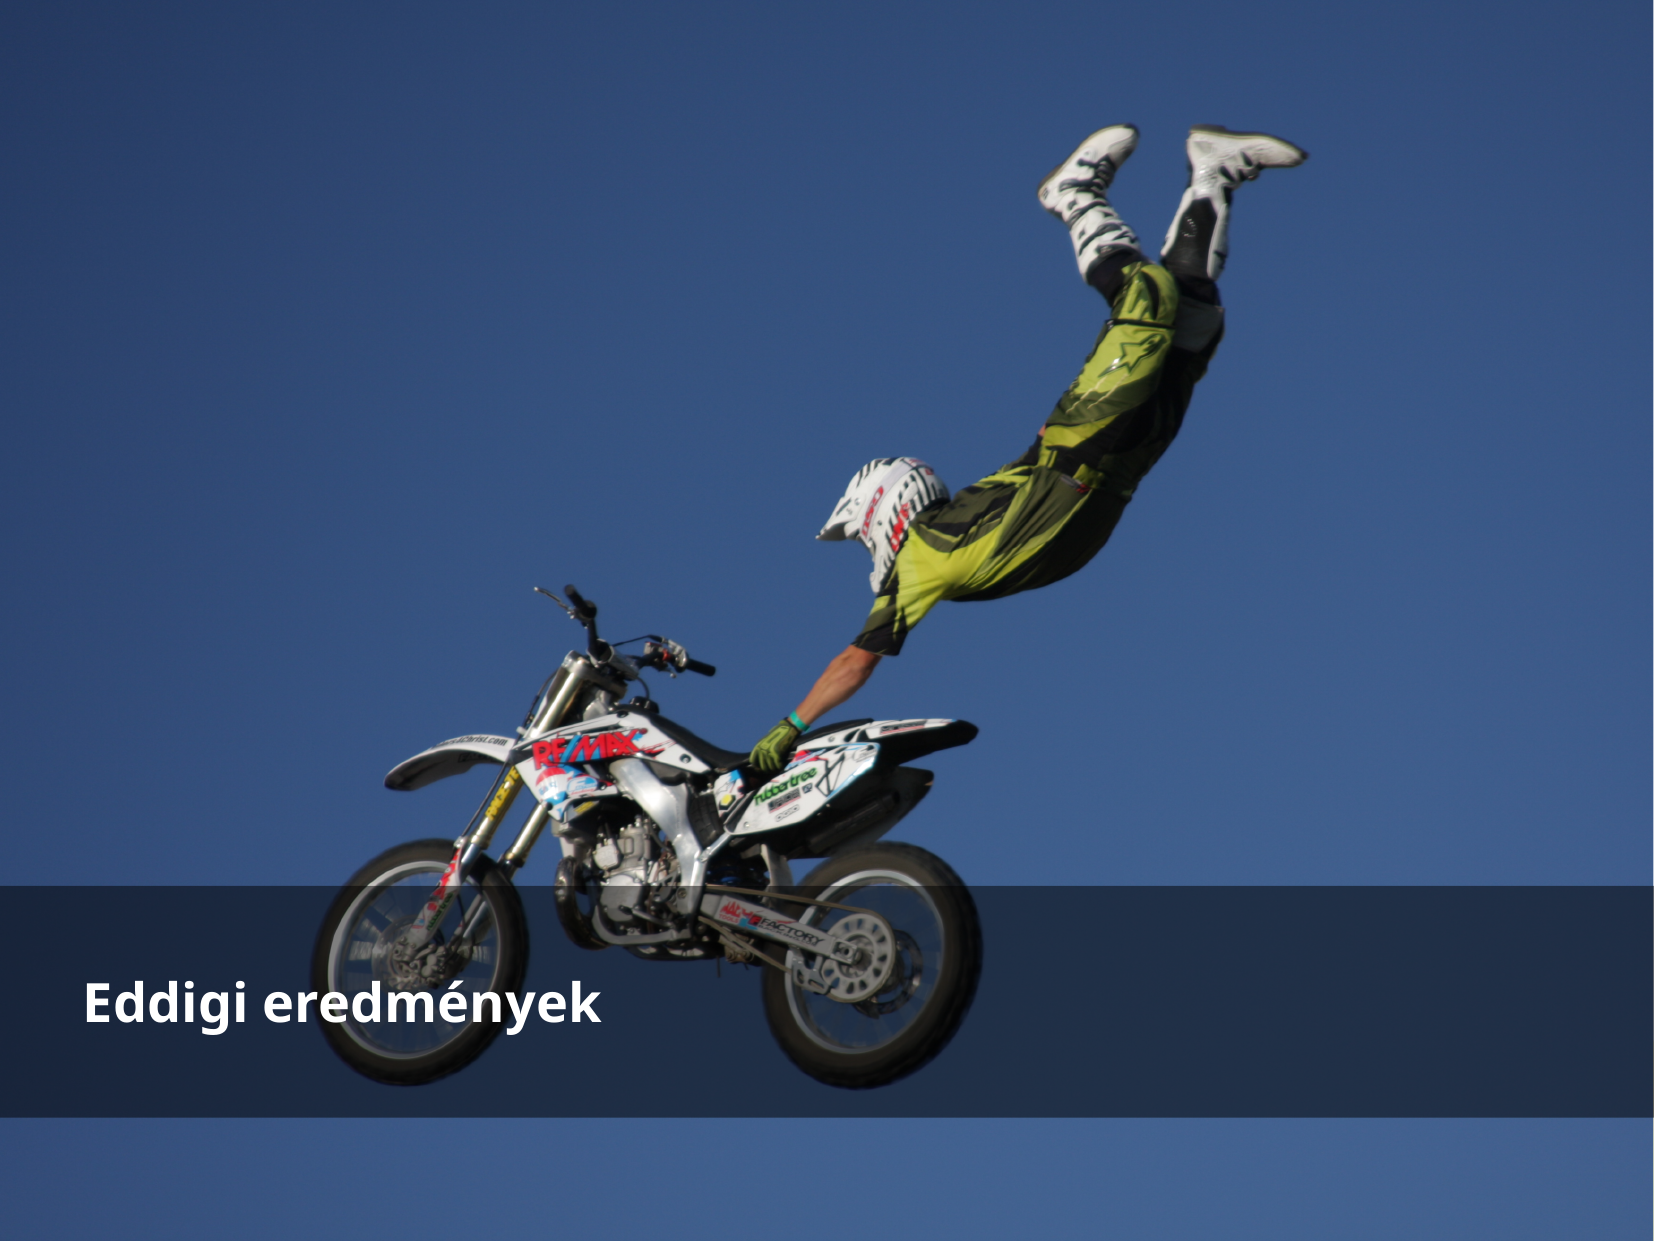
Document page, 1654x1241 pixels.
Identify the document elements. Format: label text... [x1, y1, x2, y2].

picture [0, 0, 1654, 885]
picture [0, 1118, 1654, 1241]
title Eddigi eredmények [0, 885, 1654, 1118]
